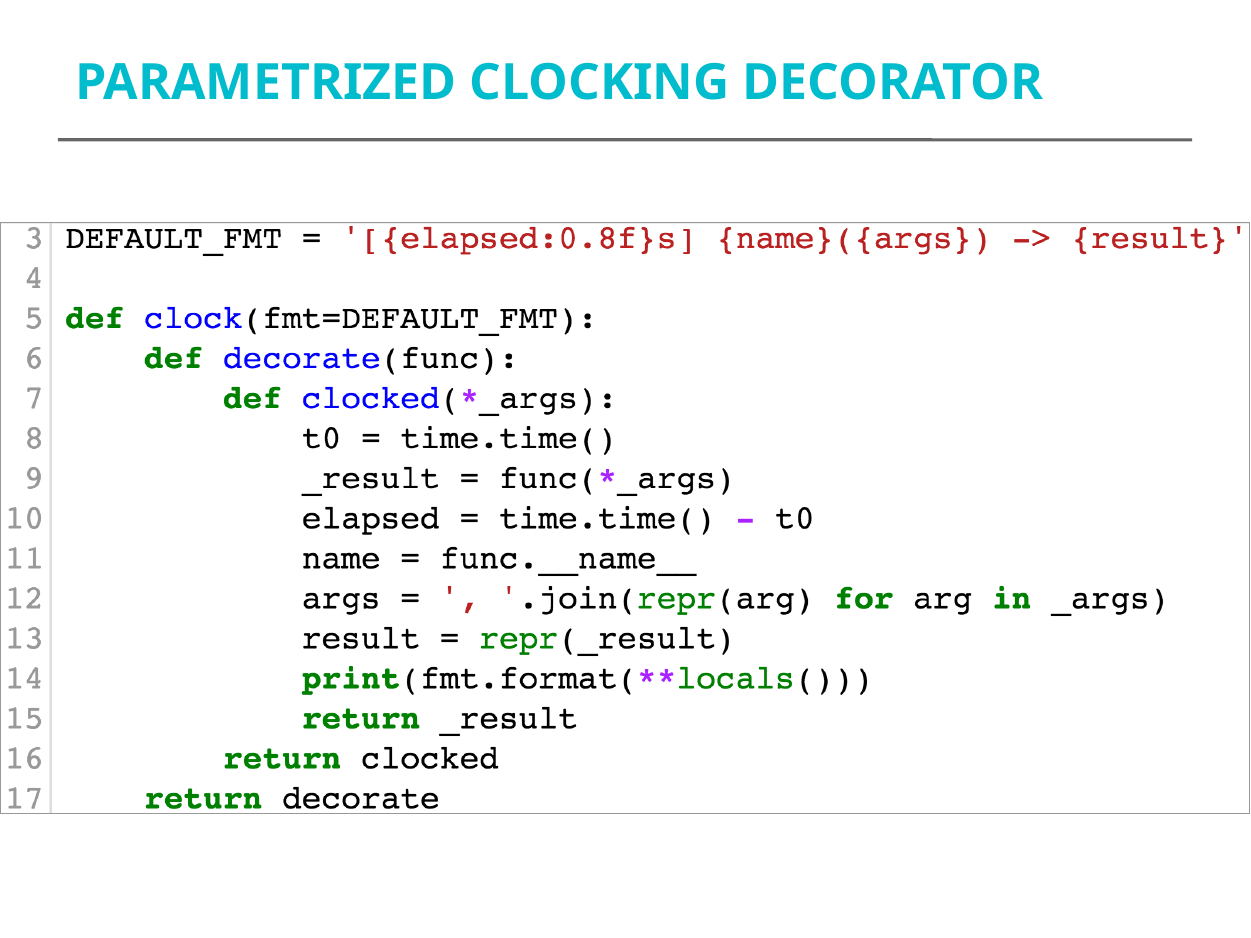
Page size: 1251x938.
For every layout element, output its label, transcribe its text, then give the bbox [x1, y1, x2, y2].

title PARAMETRIZED CLOCKING DECORATOR [62, 37, 1188, 122]
picture [0, 222, 1250, 814]
